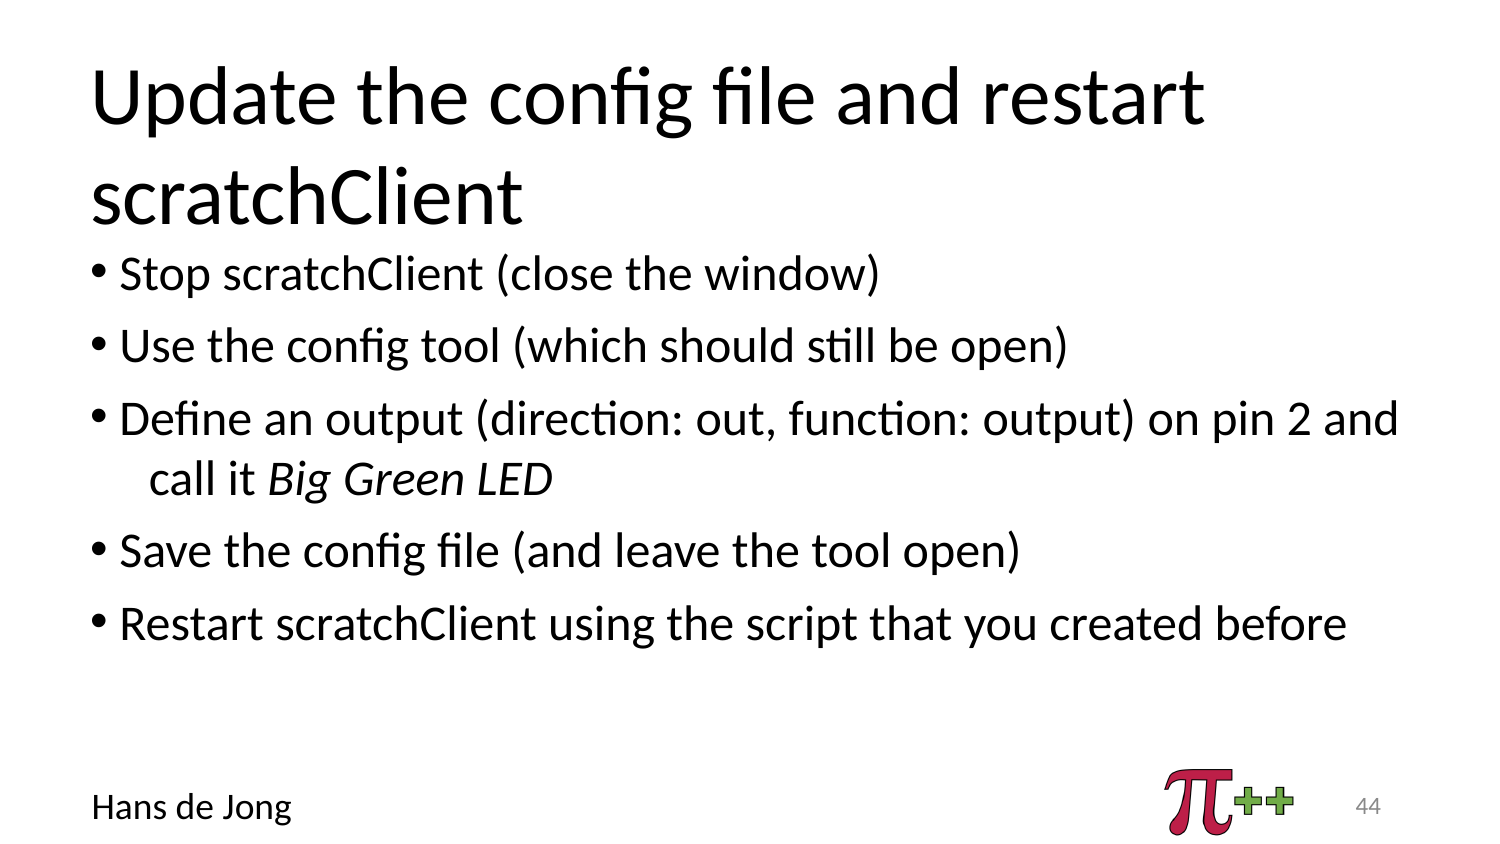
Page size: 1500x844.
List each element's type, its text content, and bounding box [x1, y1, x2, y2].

list Stop scratchClient (close the window) Use the config tool (which should still be open) Define an output (direction: out, function: output) on pin 2 and call it Big Green LED Save the config file (and leave the tool open) Restart scratchClient using the script that you created before [75, 232, 1426, 754]
title Update the config file and restart scratchClient [75, 33, 1426, 210]
text_box 44 [1340, 782, 1426, 827]
